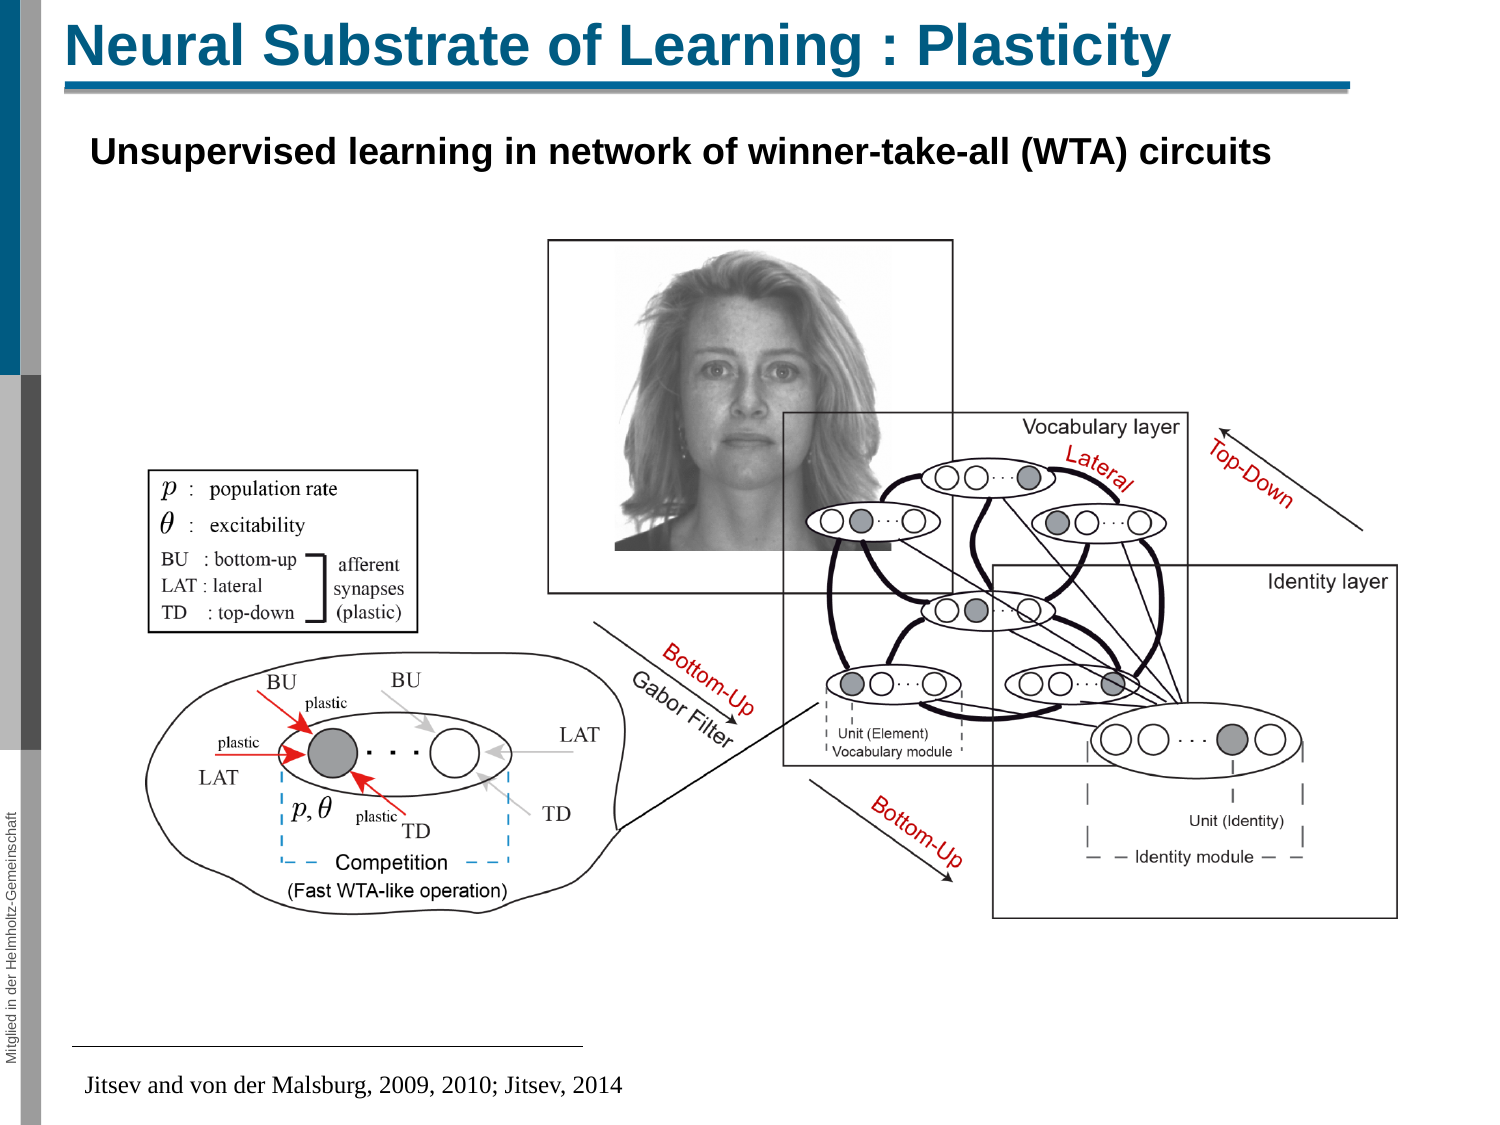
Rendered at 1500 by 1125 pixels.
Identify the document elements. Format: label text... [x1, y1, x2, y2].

picture [145, 239, 1398, 919]
text_box Jitsev and von der Malsburg, 2009, 2010; Jitsev, 2014 [69, 1061, 784, 1106]
text_box Neural Substrate of Learning : Plasticity [64, 7, 1440, 102]
text_box Unsupervised learning in network of winner-take-all (WTA) circuits [75, 123, 1306, 180]
